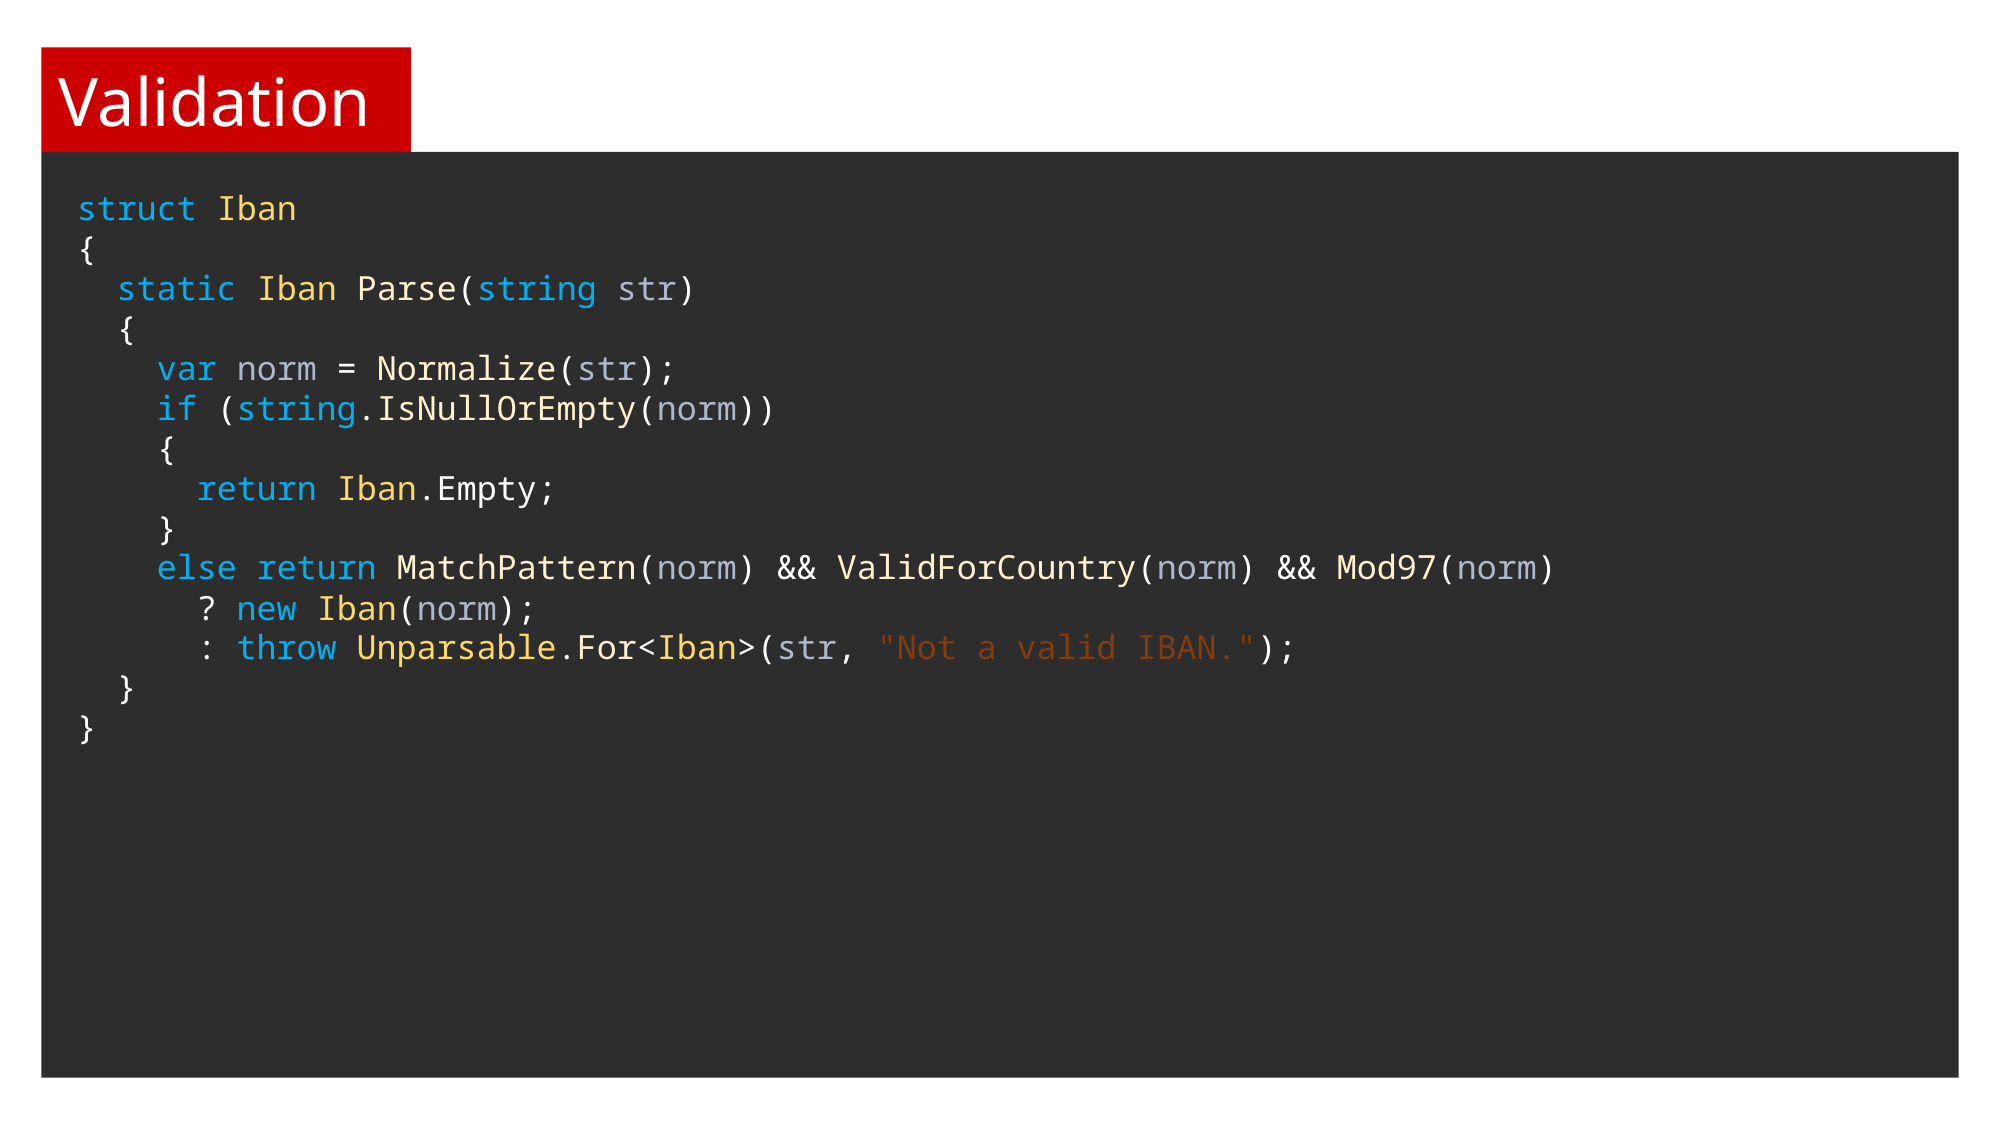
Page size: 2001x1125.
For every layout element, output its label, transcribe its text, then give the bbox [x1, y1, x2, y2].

text_box [41, 152, 1959, 1078]
text_box Validation [41, 47, 411, 153]
text_box struct Iban { static Iban Parse(string str) { var norm = Normalize(str); if (string.IsNullOrEmpty(norm)) { return Iban.Empty; } else return MatchPattern(norm) && ValidForCountry(norm) && Mod97(norm) ? new Iban(norm); : throw Unparsable.For<Iban>(str, "Not a valid IBAN."); } } [41, 152, 1602, 760]
